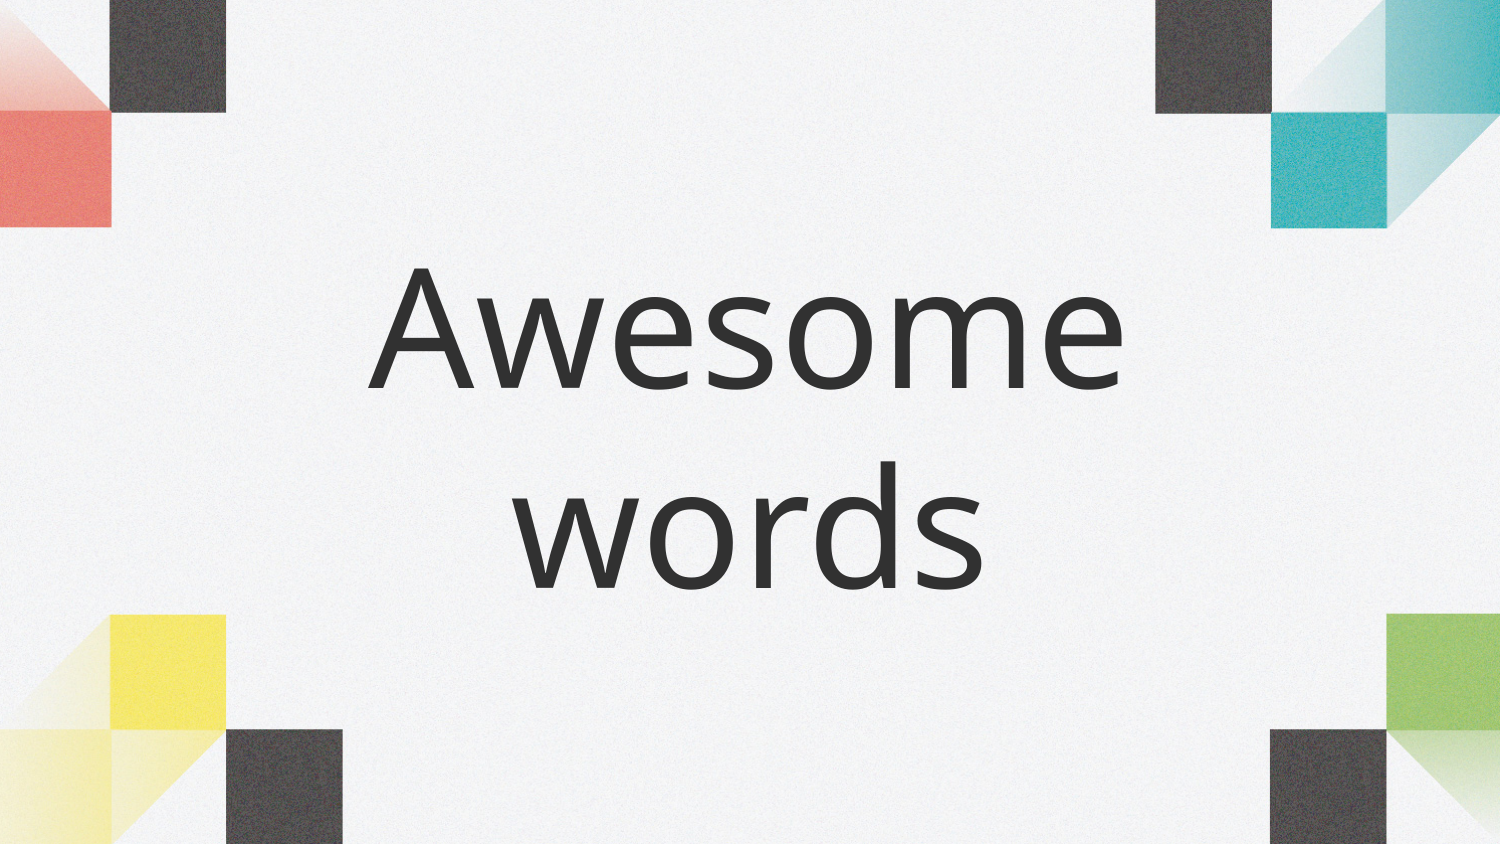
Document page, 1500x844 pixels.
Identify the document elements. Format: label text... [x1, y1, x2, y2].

title Awesome words [227, 214, 1273, 630]
picture [0, 0, 1500, 844]
